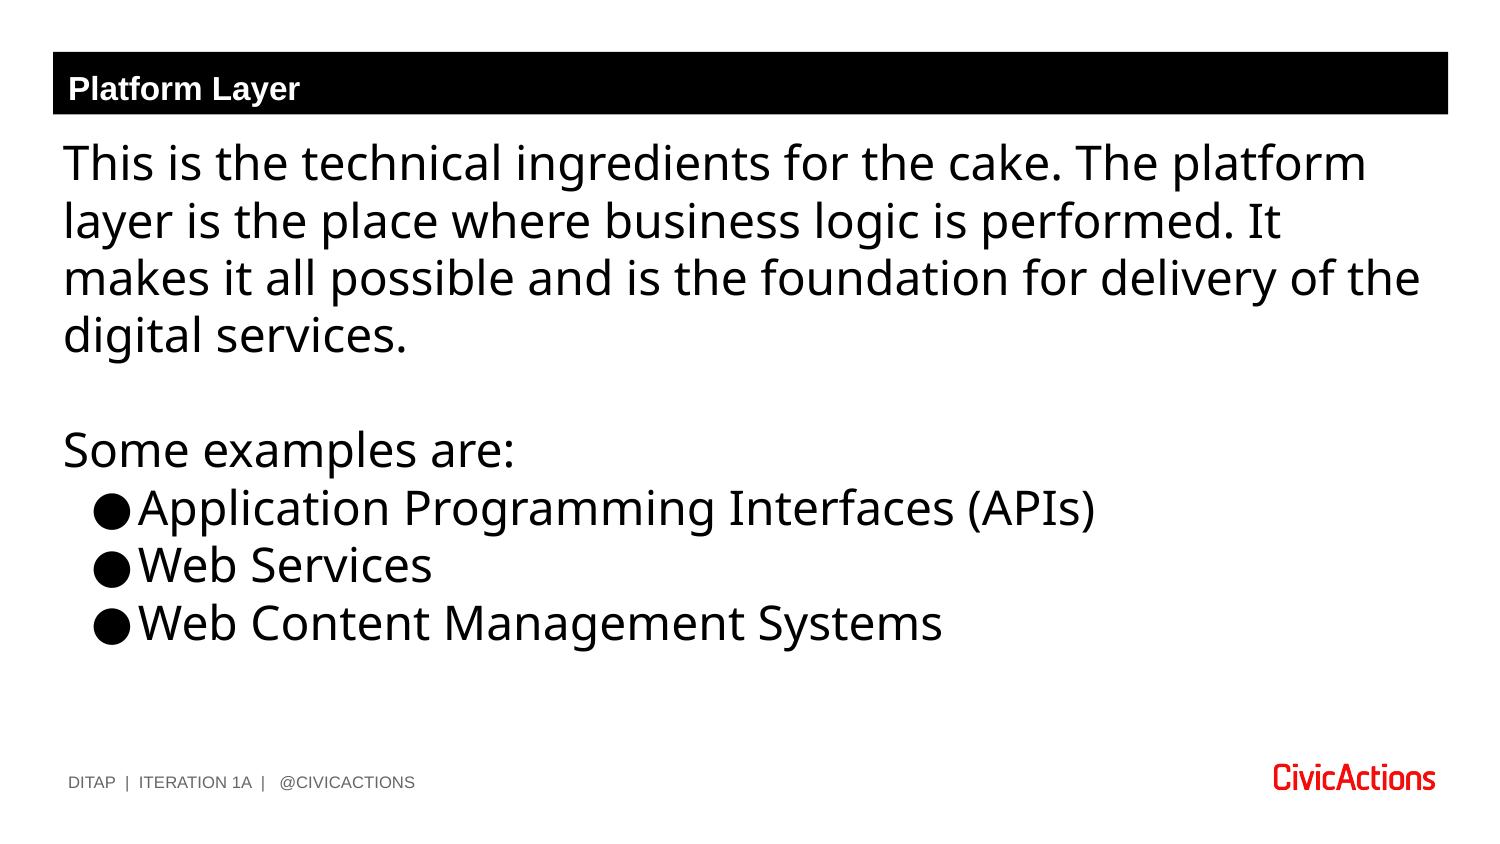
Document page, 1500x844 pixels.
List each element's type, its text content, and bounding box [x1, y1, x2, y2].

list This is the technical ingredients for the cake. The platform layer is the place where business logic is performed. It makes it all possible and is the foundation for delivery of the digital services. Some examples are: Application Programming Interfaces (APIs) Web Services Web Content Management Systems [53, 123, 1449, 605]
title Platform Layer [53, 51, 1449, 115]
picture [1271, 758, 1438, 795]
